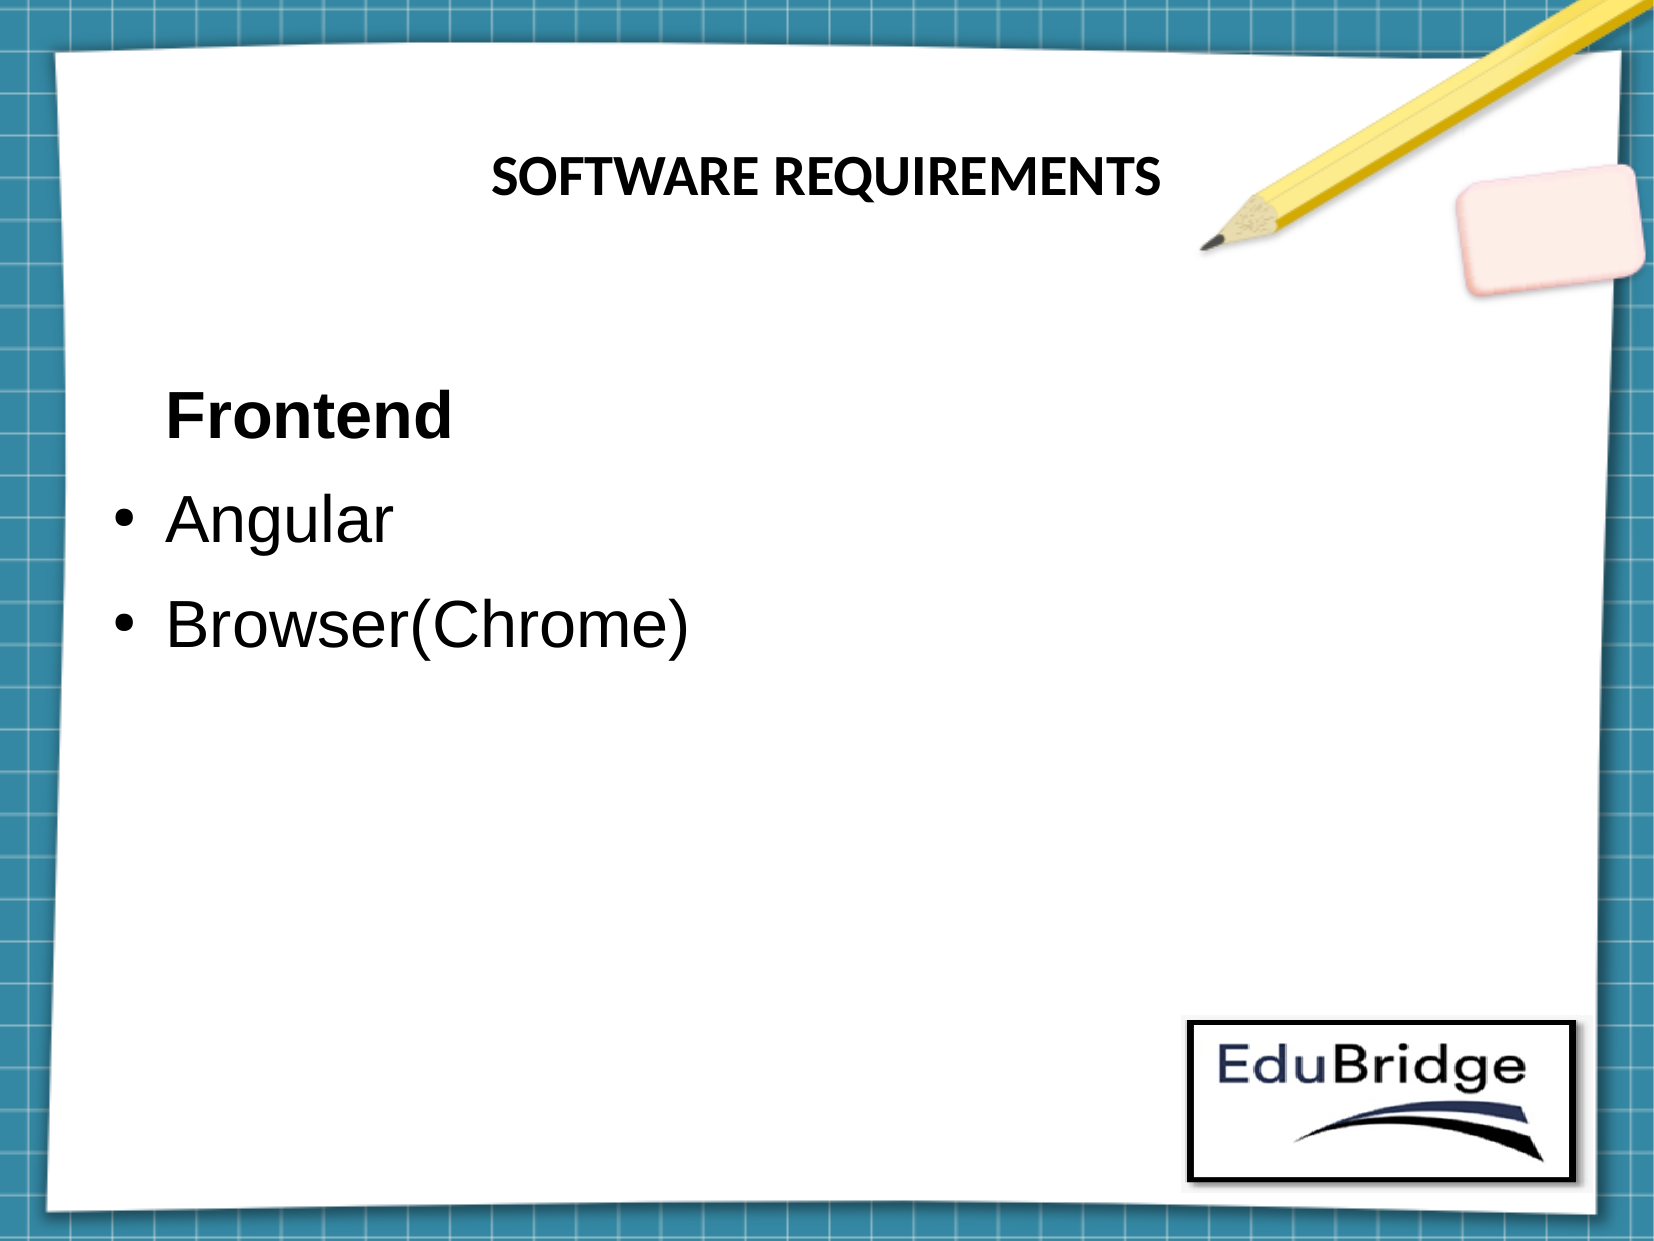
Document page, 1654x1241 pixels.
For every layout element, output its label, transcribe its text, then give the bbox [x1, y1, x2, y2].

title SOFTWARE REQUIREMENTS [82, 106, 1571, 314]
list Frontend Angular Browser(Chrome) [94, 377, 1583, 1098]
picture [0, 0, 1654, 1241]
